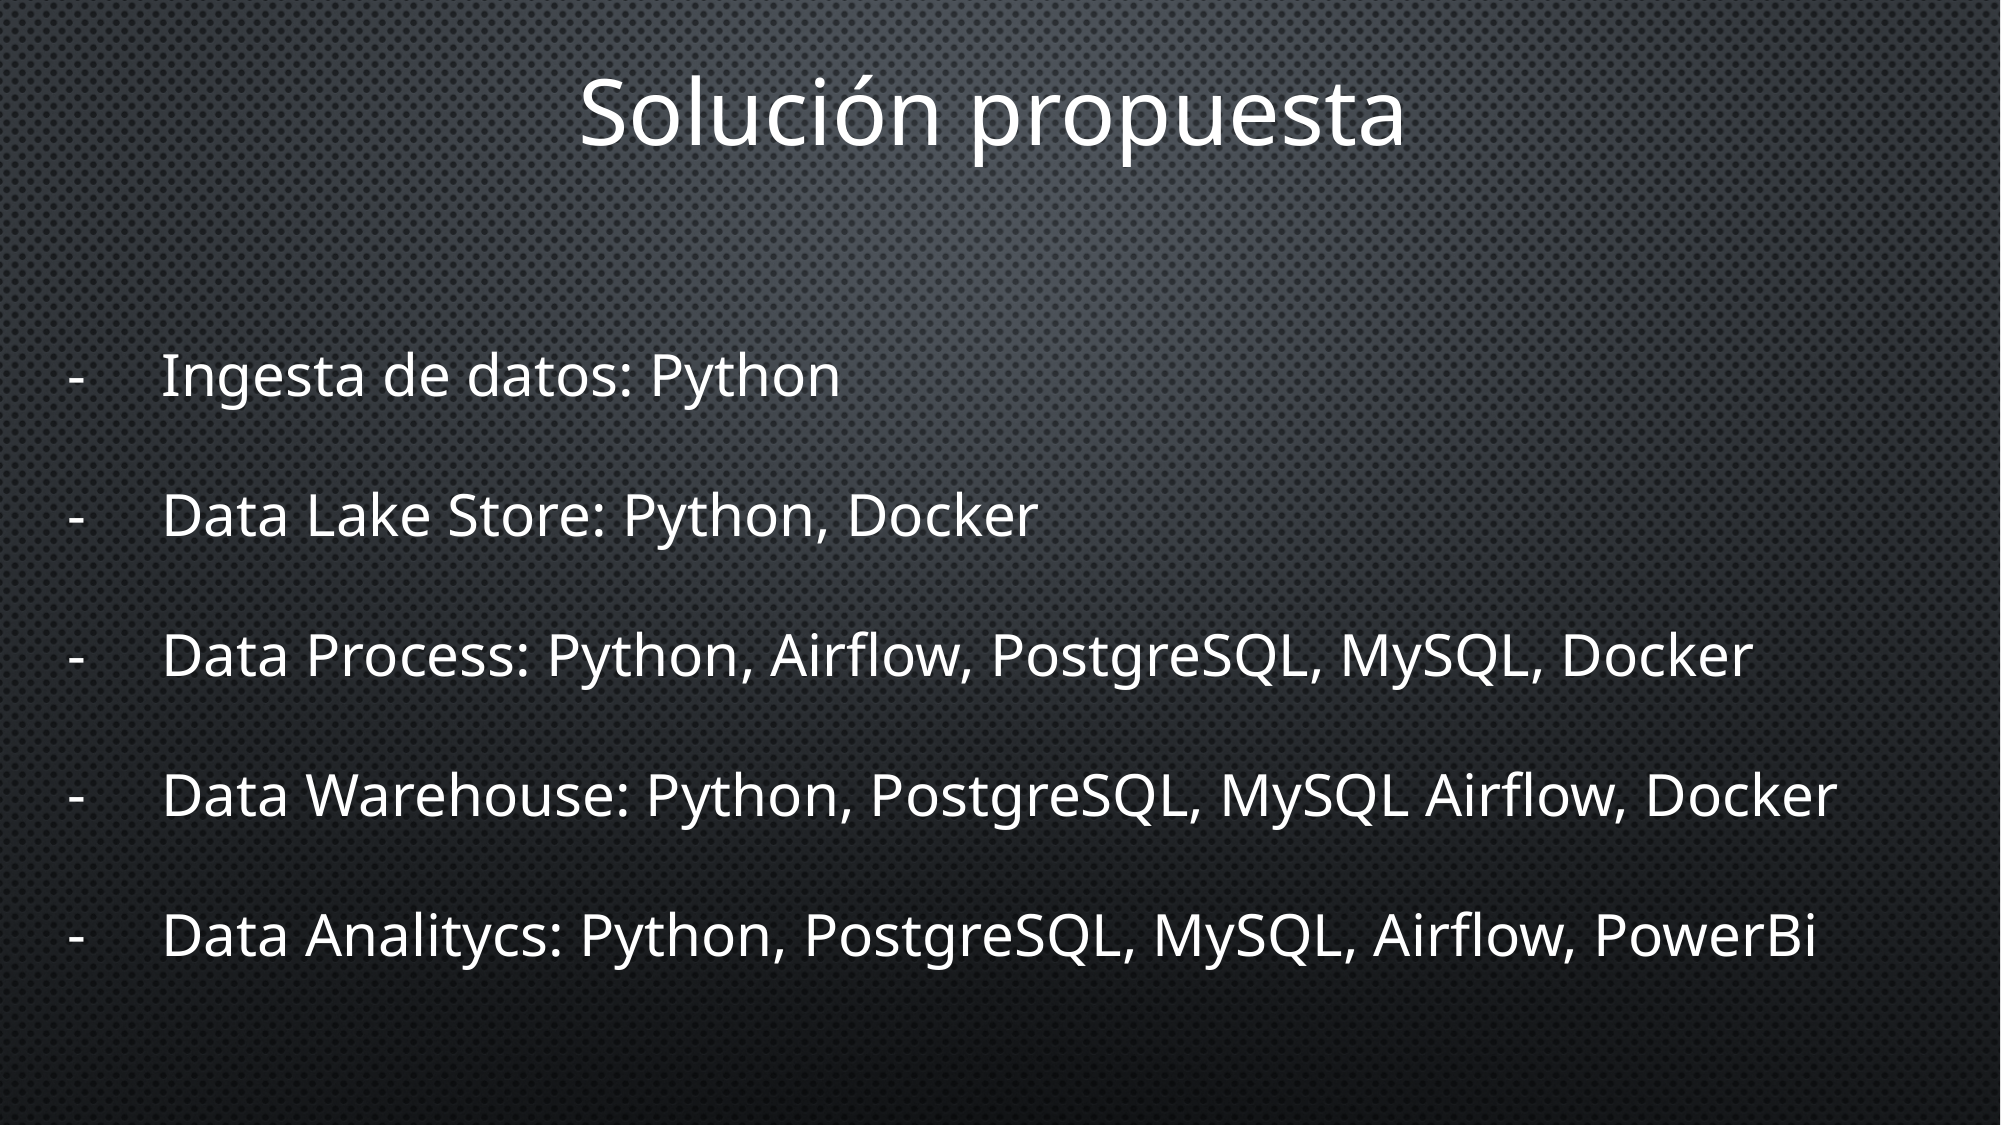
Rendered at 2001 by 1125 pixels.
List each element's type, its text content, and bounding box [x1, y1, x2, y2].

text_box Solución propuesta Ingesta de datos: Python Data Lake Store: Python, Docker Data Process: Python, Airflow, PostgreSQL, MySQL, Docker Data Warehouse: Python, PostgreSQL, MySQL Airflow, Docker Data Analitycs: Python, PostgreSQL, MySQL, Airflow, PowerBi [52, 46, 1936, 964]
